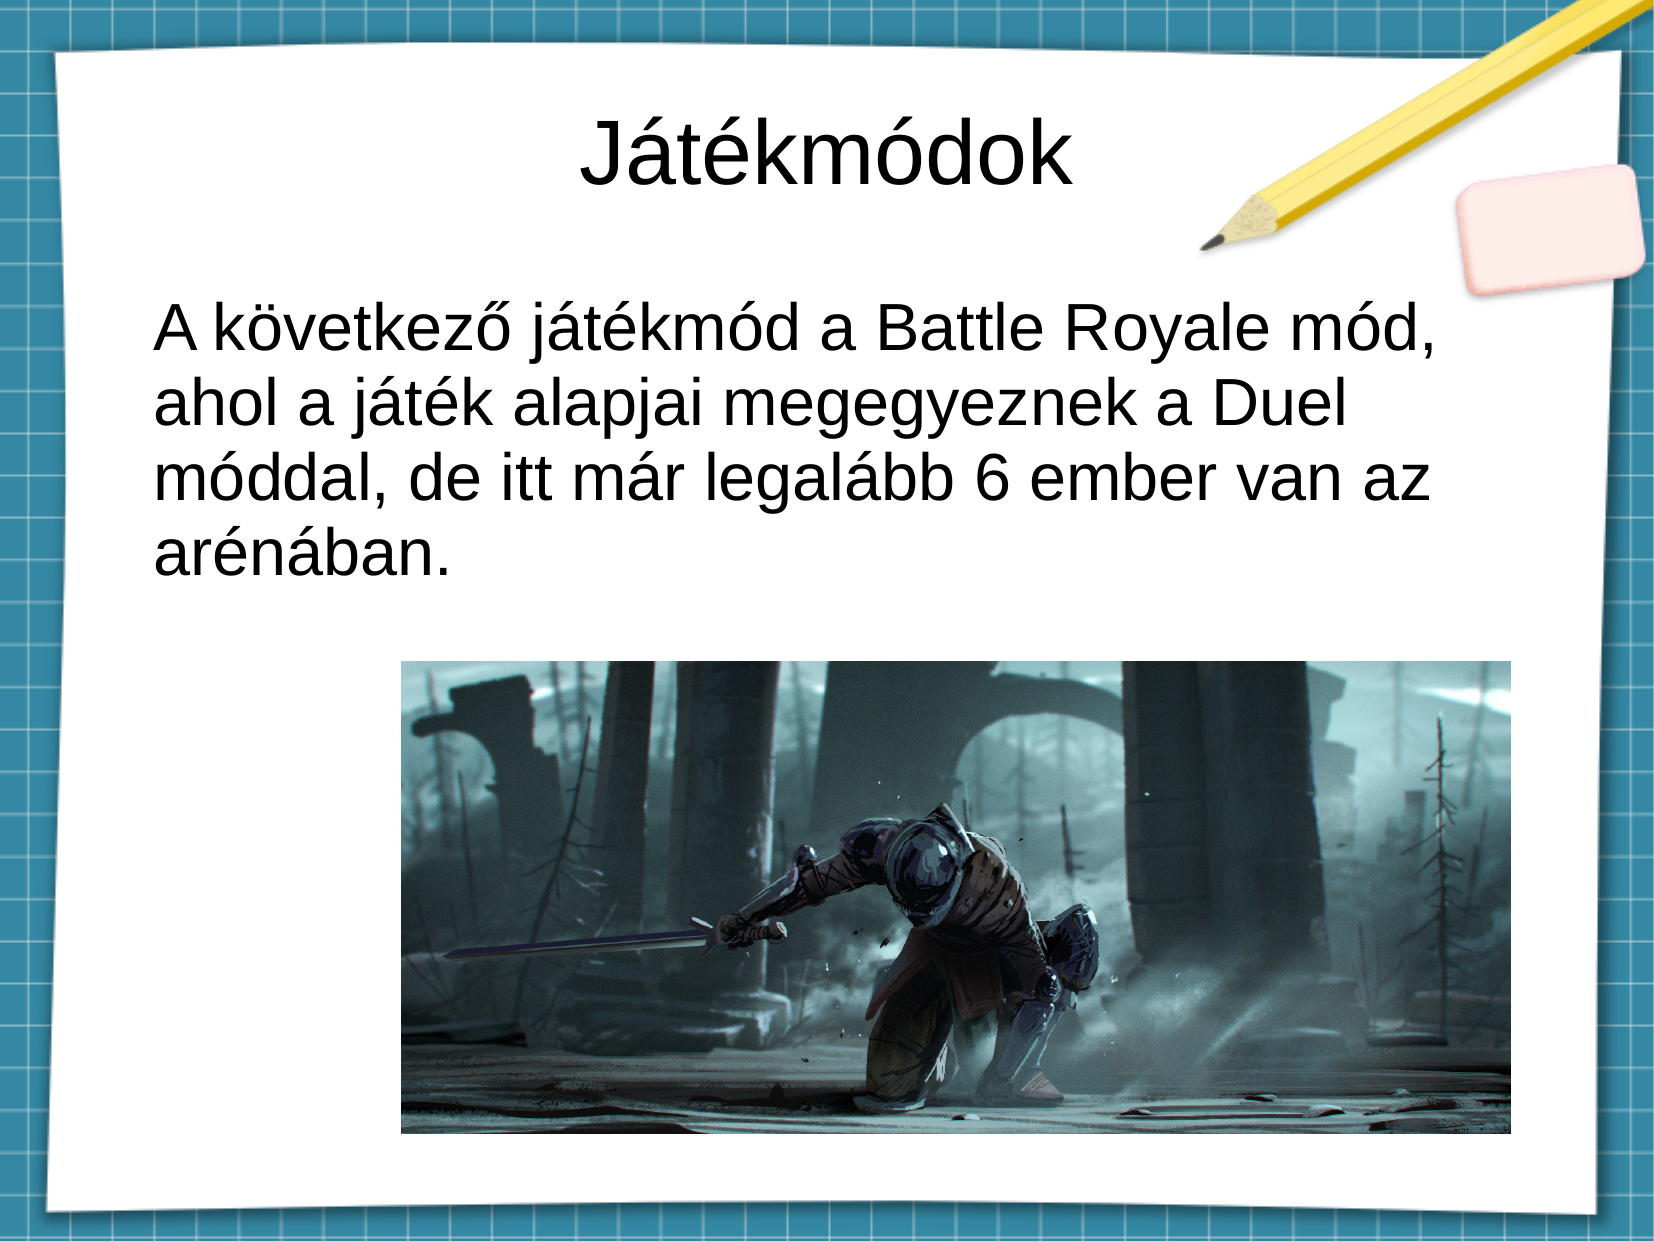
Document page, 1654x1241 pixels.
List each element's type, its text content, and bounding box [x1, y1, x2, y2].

picture [0, 0, 1654, 1241]
title Játékmódok [82, 49, 1571, 257]
list A következő játékmód a Battle Royale mód, ahol a játék alapjai megegyeznek a Duel móddal, de itt már legalább 6 ember van az arénában. [82, 290, 1571, 1010]
